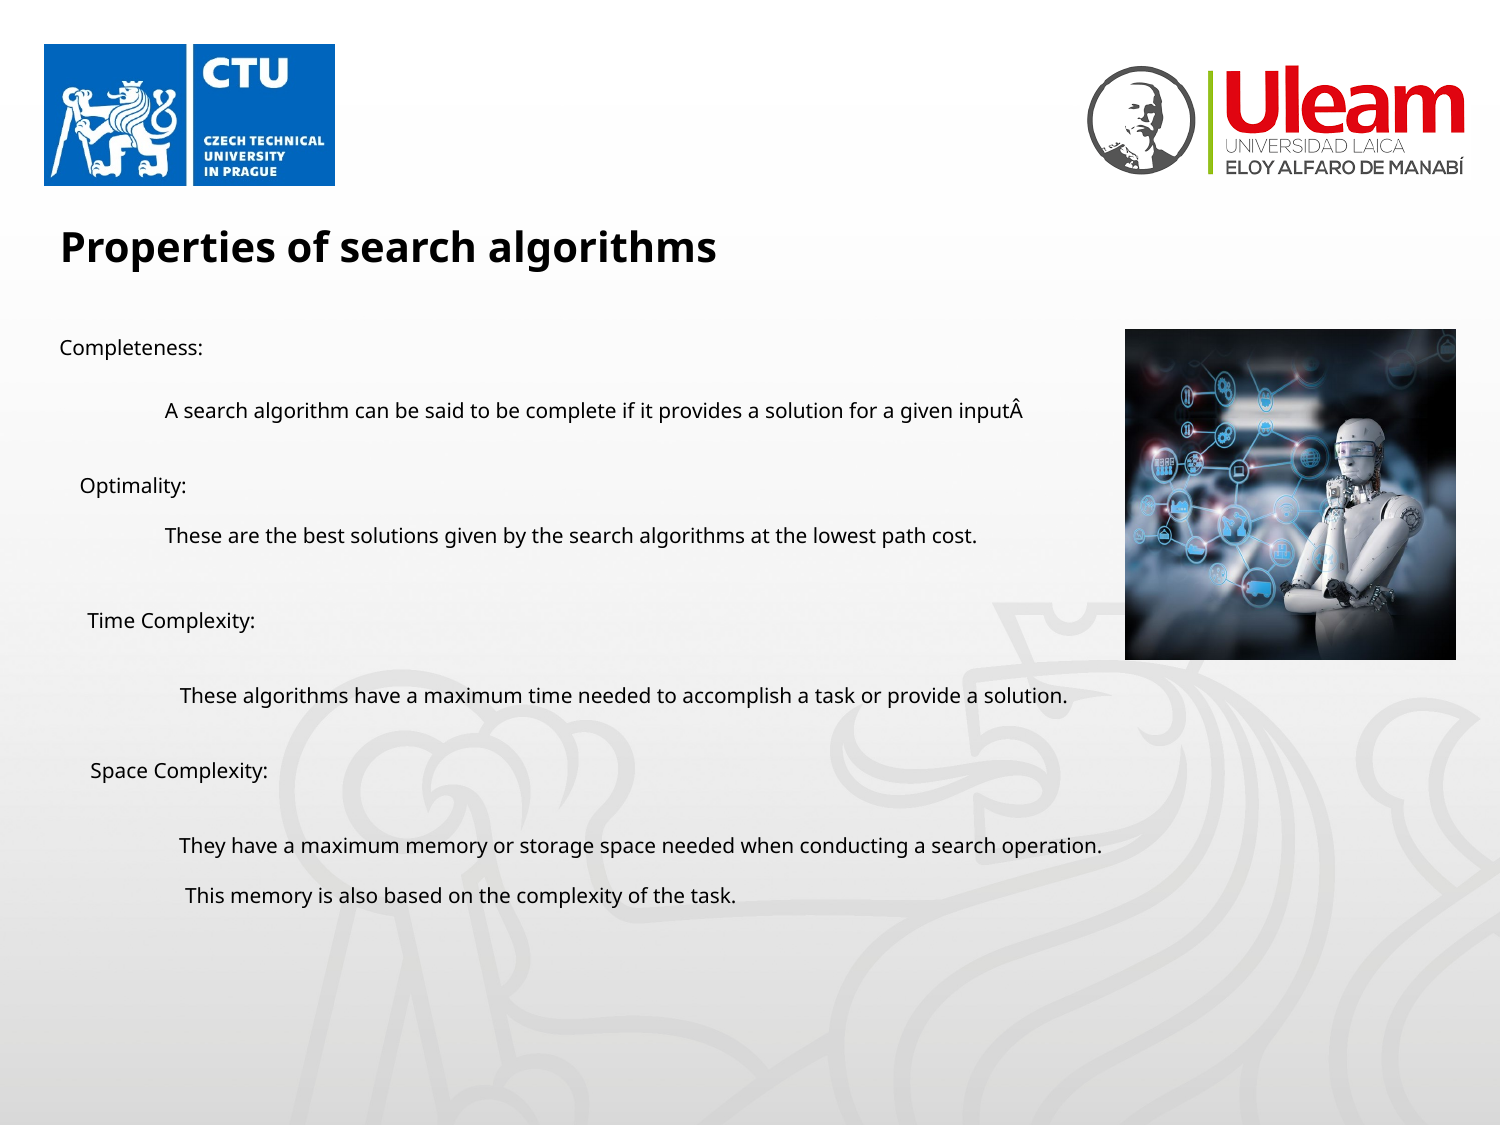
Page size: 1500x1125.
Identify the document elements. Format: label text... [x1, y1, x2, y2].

text_box Completeness: [44, 327, 376, 367]
text_box This memory is also based on the complexity of the task. [170, 875, 796, 916]
picture [0, 0, 1500, 1125]
text_box Time Complexity: [72, 600, 286, 640]
text_box These are the best solutions given by the search algorithms at the lowest path cost. [150, 515, 1057, 555]
text_box A search algorithm can be said to be complete if it provides a solution for a given inputÂ [150, 389, 1110, 430]
text_box These algorithms have a maximum time needed to accomplish a task or provide a solution. [165, 675, 1150, 715]
title Properties of search algorithms [45, 212, 1006, 328]
text_box Space Complexity: [75, 750, 301, 790]
text_box Optimality: [64, 464, 211, 505]
text_box They have a maximum memory or storage space needed when conducting a search operation. [164, 825, 1186, 865]
